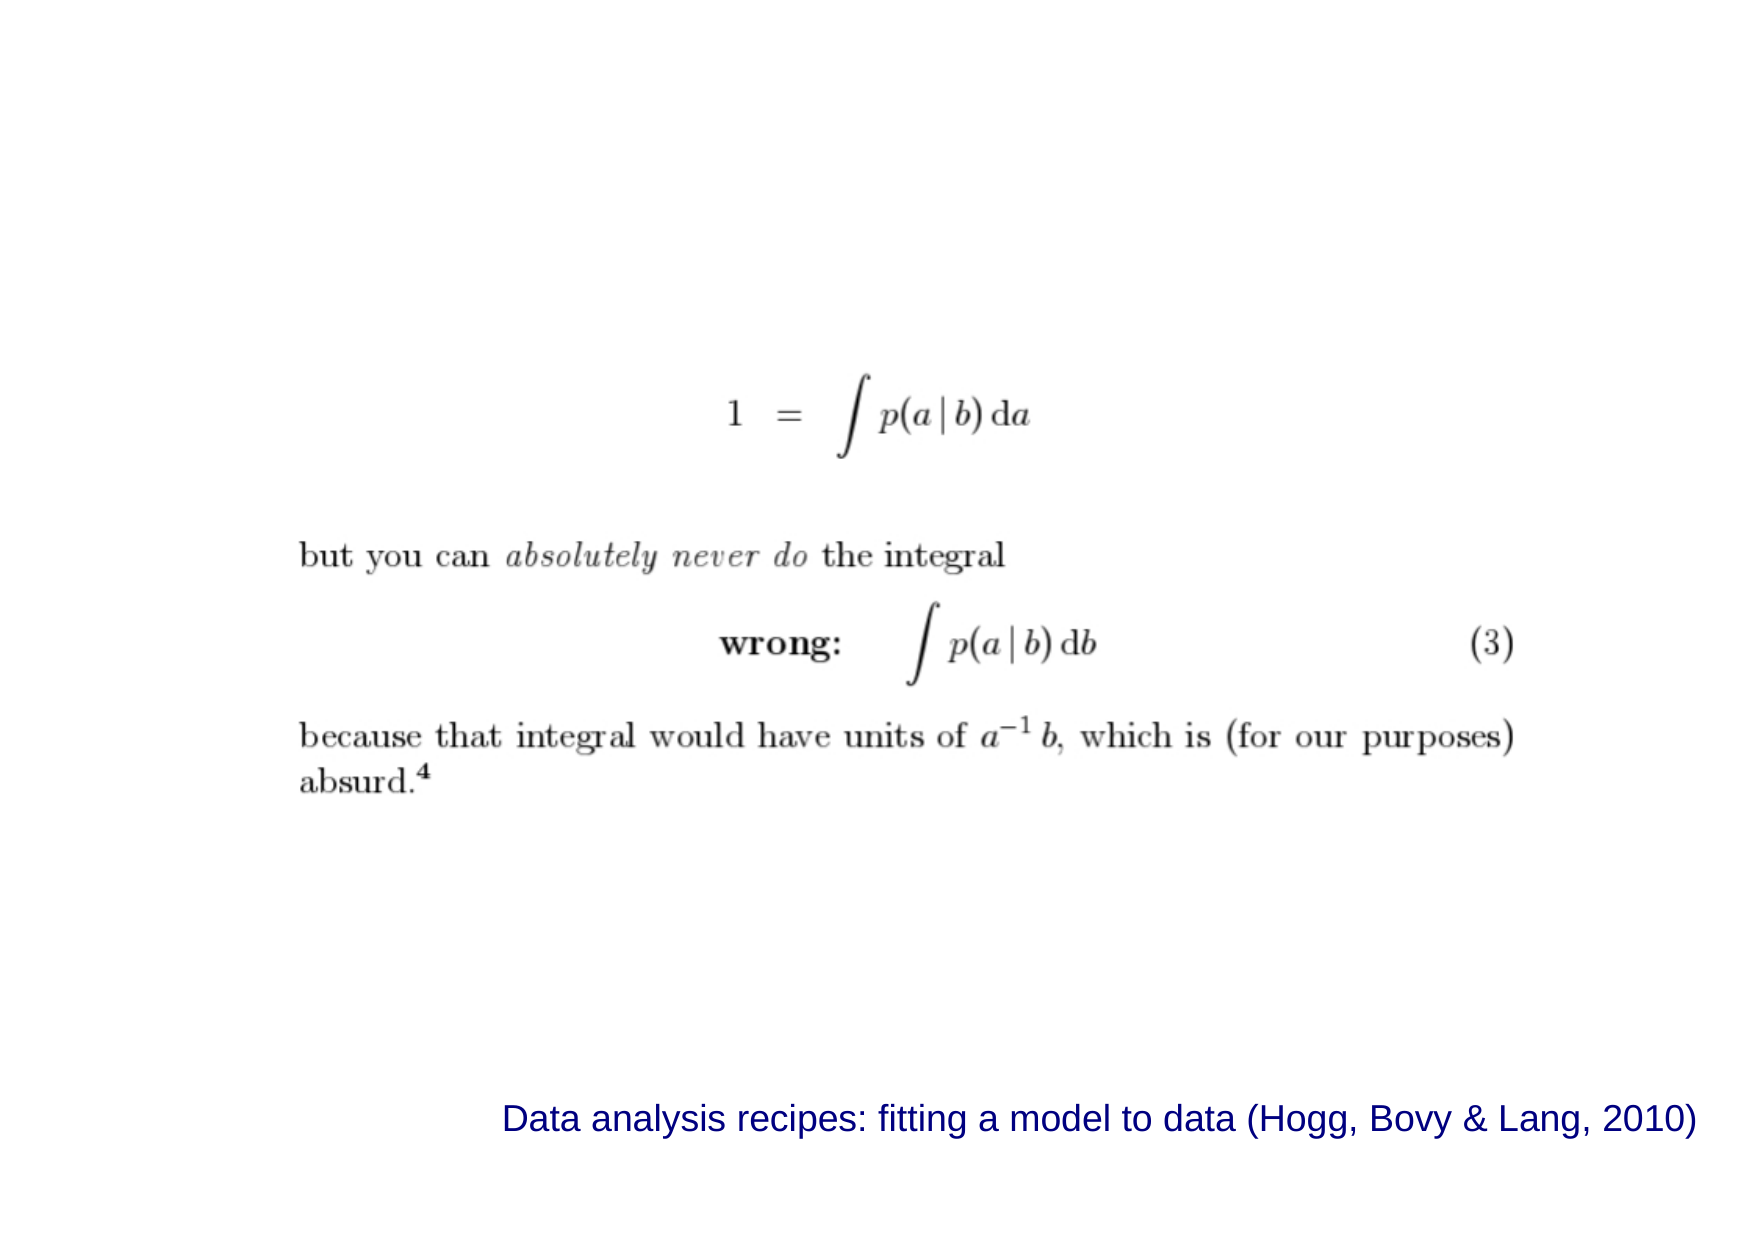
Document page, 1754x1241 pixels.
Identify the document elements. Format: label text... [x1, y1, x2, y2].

picture [685, 358, 1054, 470]
picture [224, 507, 1560, 802]
text_box Data analysis recipes: fitting a model to data (Hogg, Bovy & Lang, 2010) [487, 1089, 1713, 1147]
